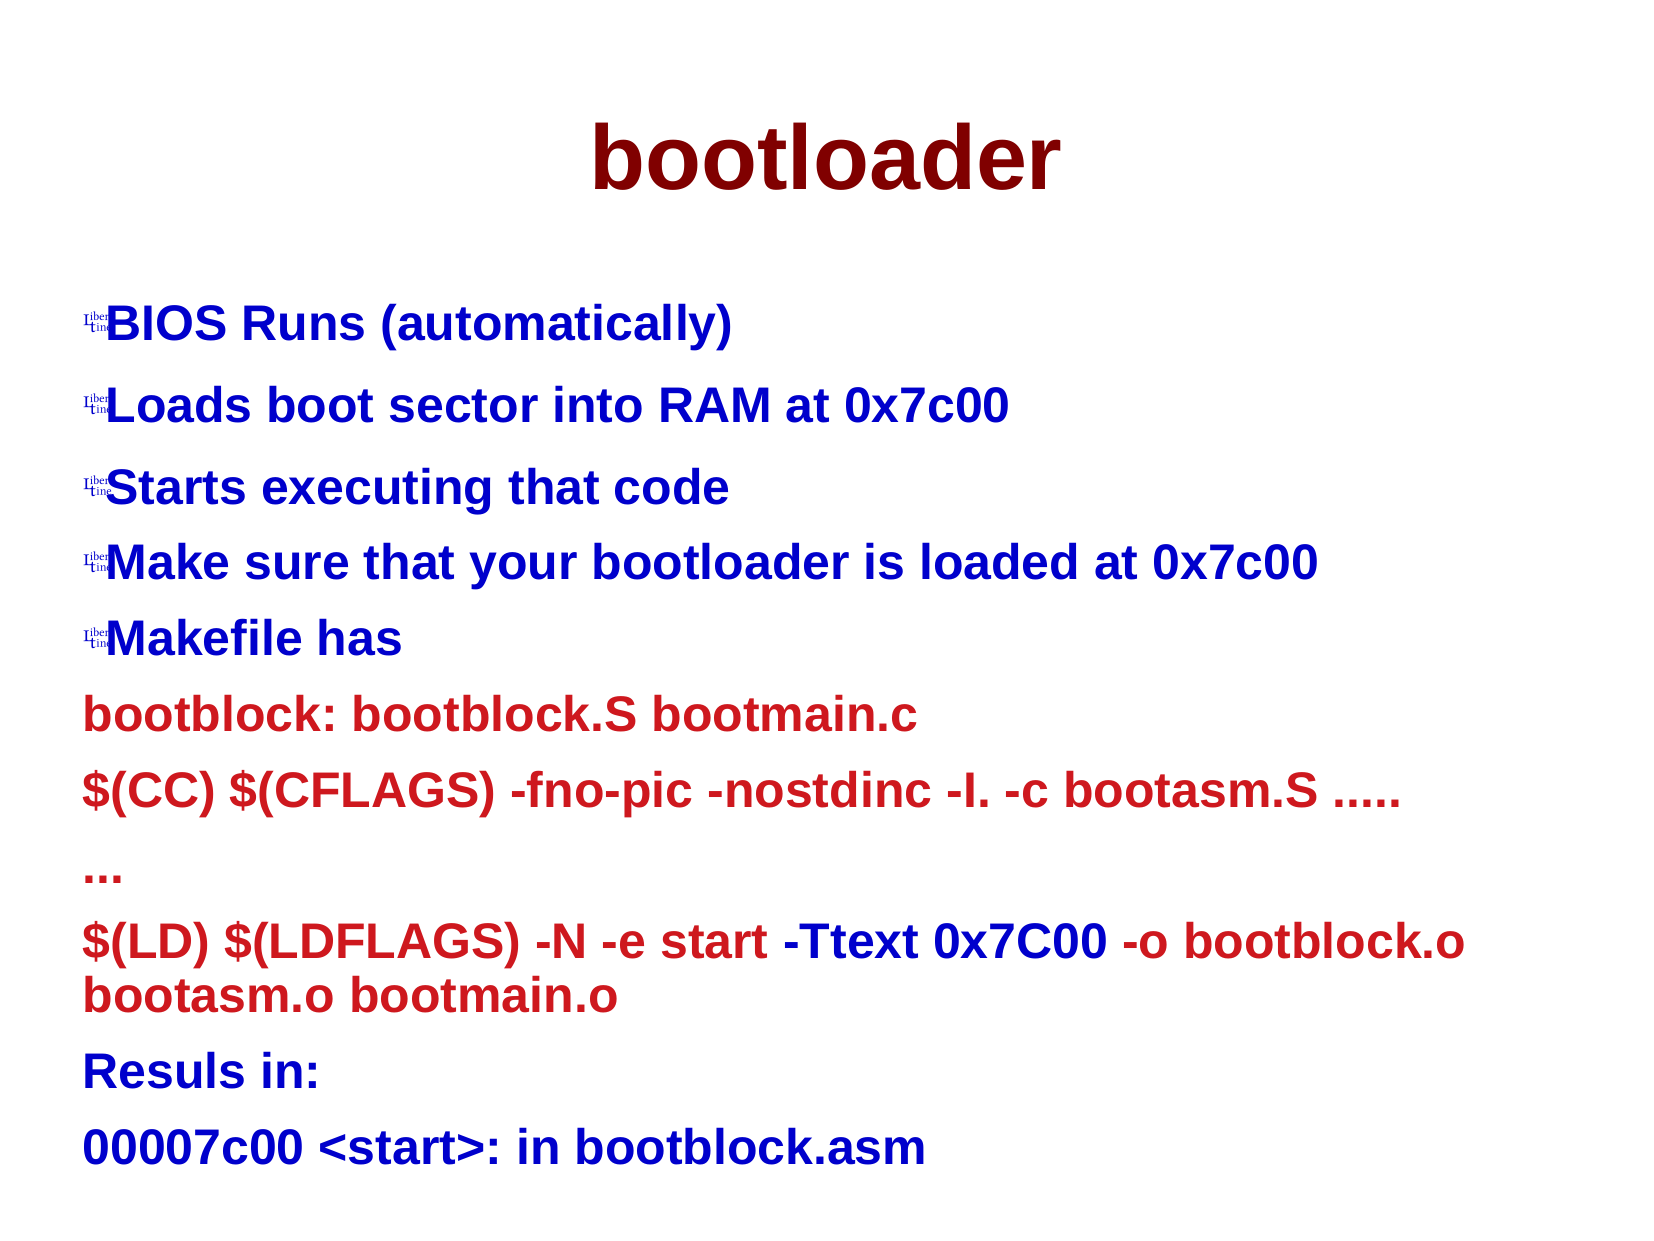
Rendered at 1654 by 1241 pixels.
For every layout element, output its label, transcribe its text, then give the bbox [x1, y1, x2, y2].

list BIOS Runs (automatically) Loads boot sector into RAM at 0x7c00 Starts executing that code Make sure that your bootloader is loaded at 0x7c00 Makefile has bootblock: bootblock.S bootmain.c $(CC) $(CFLAGS) -fno-pic -nostdinc -I. -c bootasm.S ..... ... $(LD) $(LDFLAGS) -N -e start -Ttext 0x7C00 -o bootblock.o bootasm.o bootmain.o Resuls in: 00007c00 <start>: in bootblock.asm [82, 290, 1630, 1182]
title bootloader [82, 49, 1571, 257]
